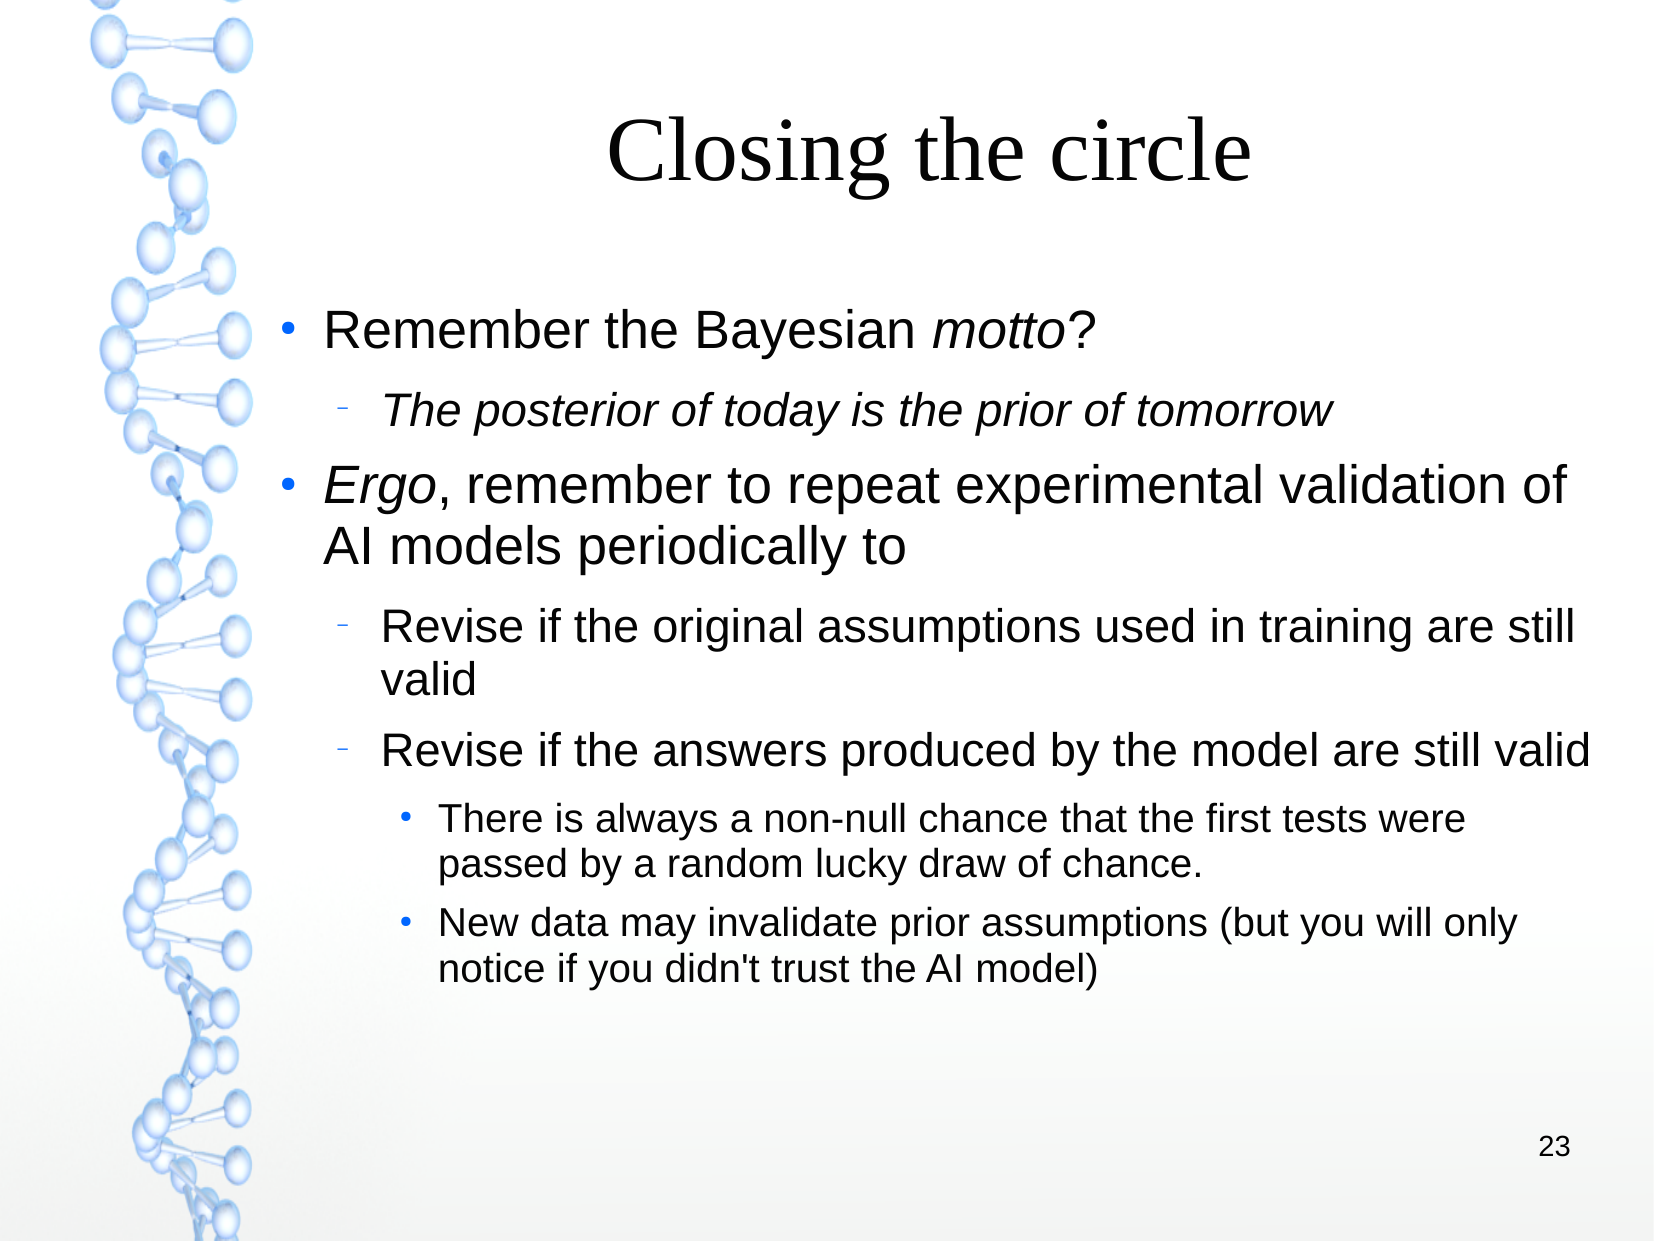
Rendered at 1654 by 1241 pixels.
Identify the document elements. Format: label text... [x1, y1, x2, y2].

list Remember the Bayesian motto? The posterior of today is the prior of tomorrow Ergo, remember to repeat experimental validation of AI models periodically to Revise if the original assumptions used in training are still valid Revise if the answers produced by the model are still valid There is always a non-null chance that the first tests were passed by a random lucky draw of chance. New data may invalidate prior assumptions (but you will only notice if you didn't trust the AI model) [265, 299, 1595, 1019]
title Closing the circle [265, 47, 1595, 252]
picture [0, 0, 1654, 1241]
